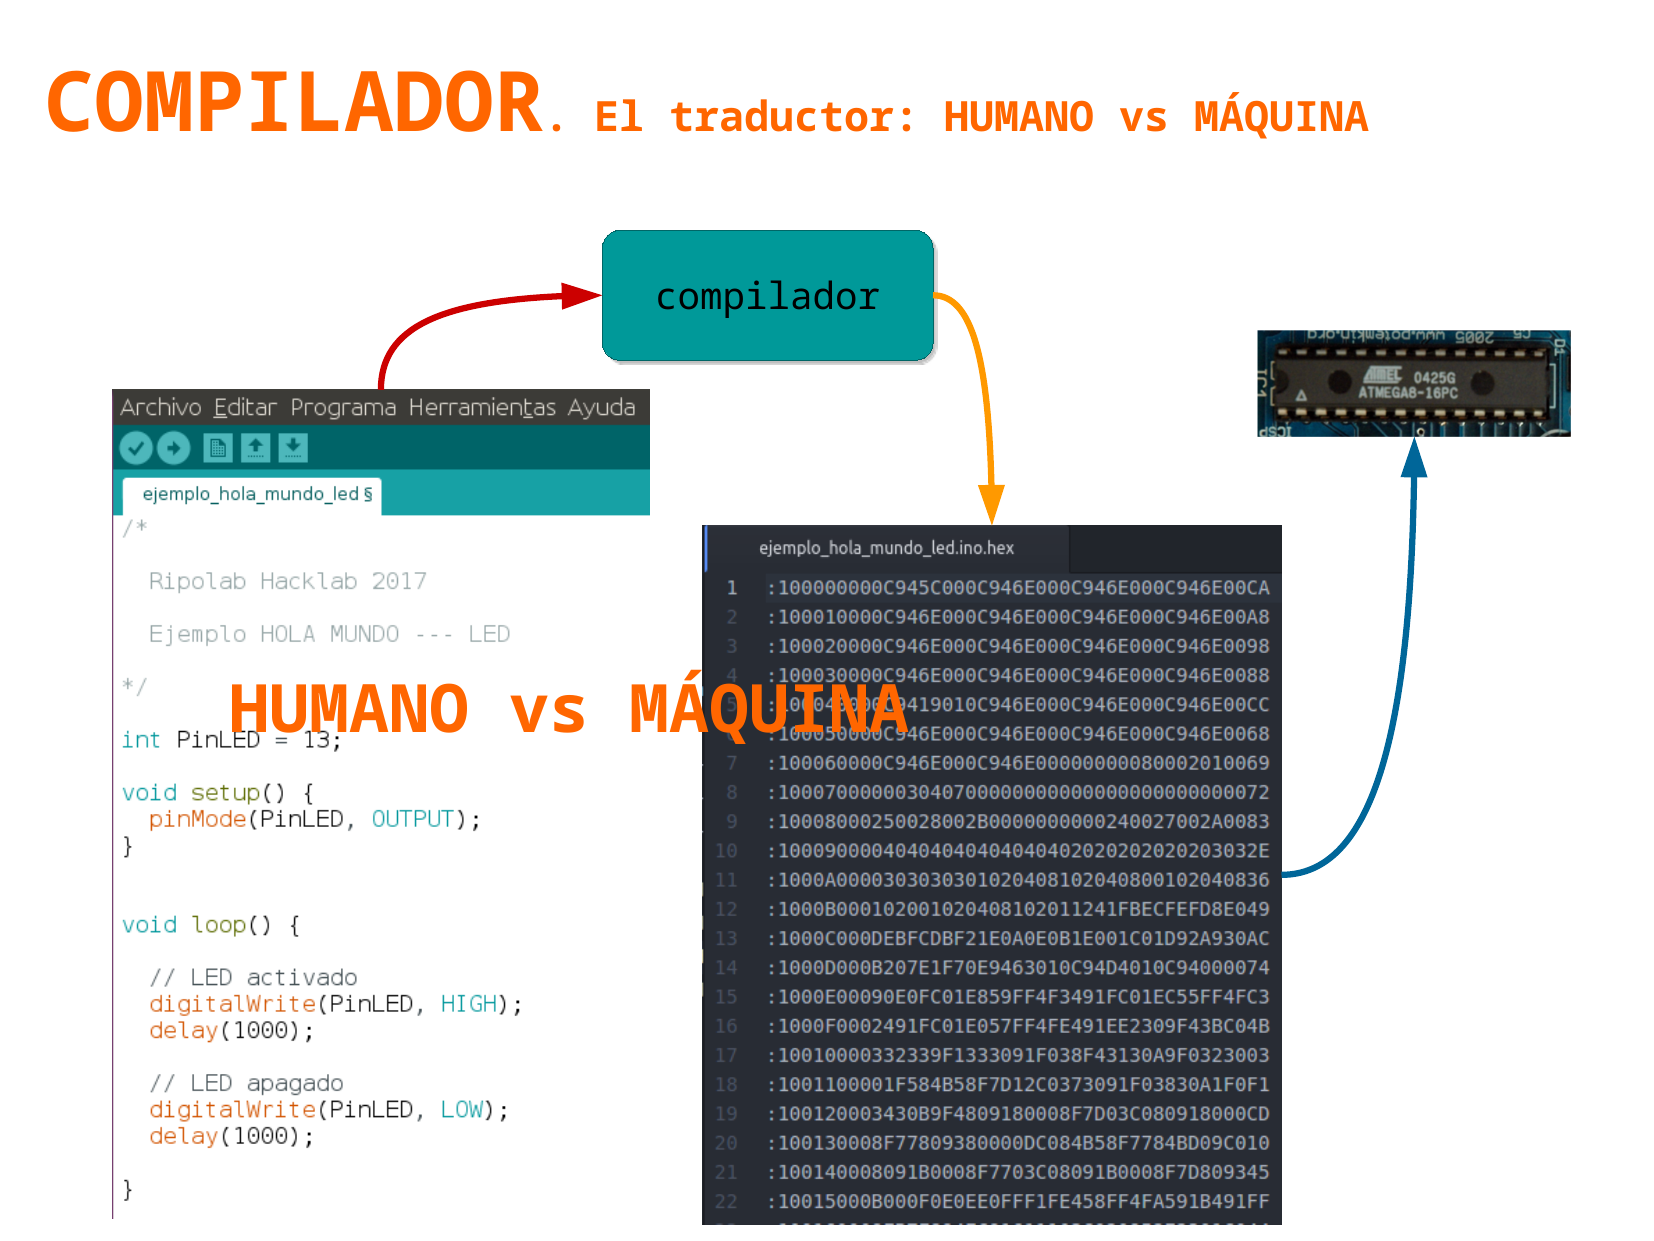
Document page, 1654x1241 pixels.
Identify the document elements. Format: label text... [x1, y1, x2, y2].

picture [1257, 330, 1571, 437]
text_box COMPILADOR. El traductor: HUMANO vs MÁQUINA [29, 35, 1619, 199]
picture [112, 389, 650, 1219]
text_box HUMANO vs MÁQUINA [215, 653, 1028, 827]
text_box compilador [602, 230, 934, 361]
picture [702, 525, 1282, 1225]
